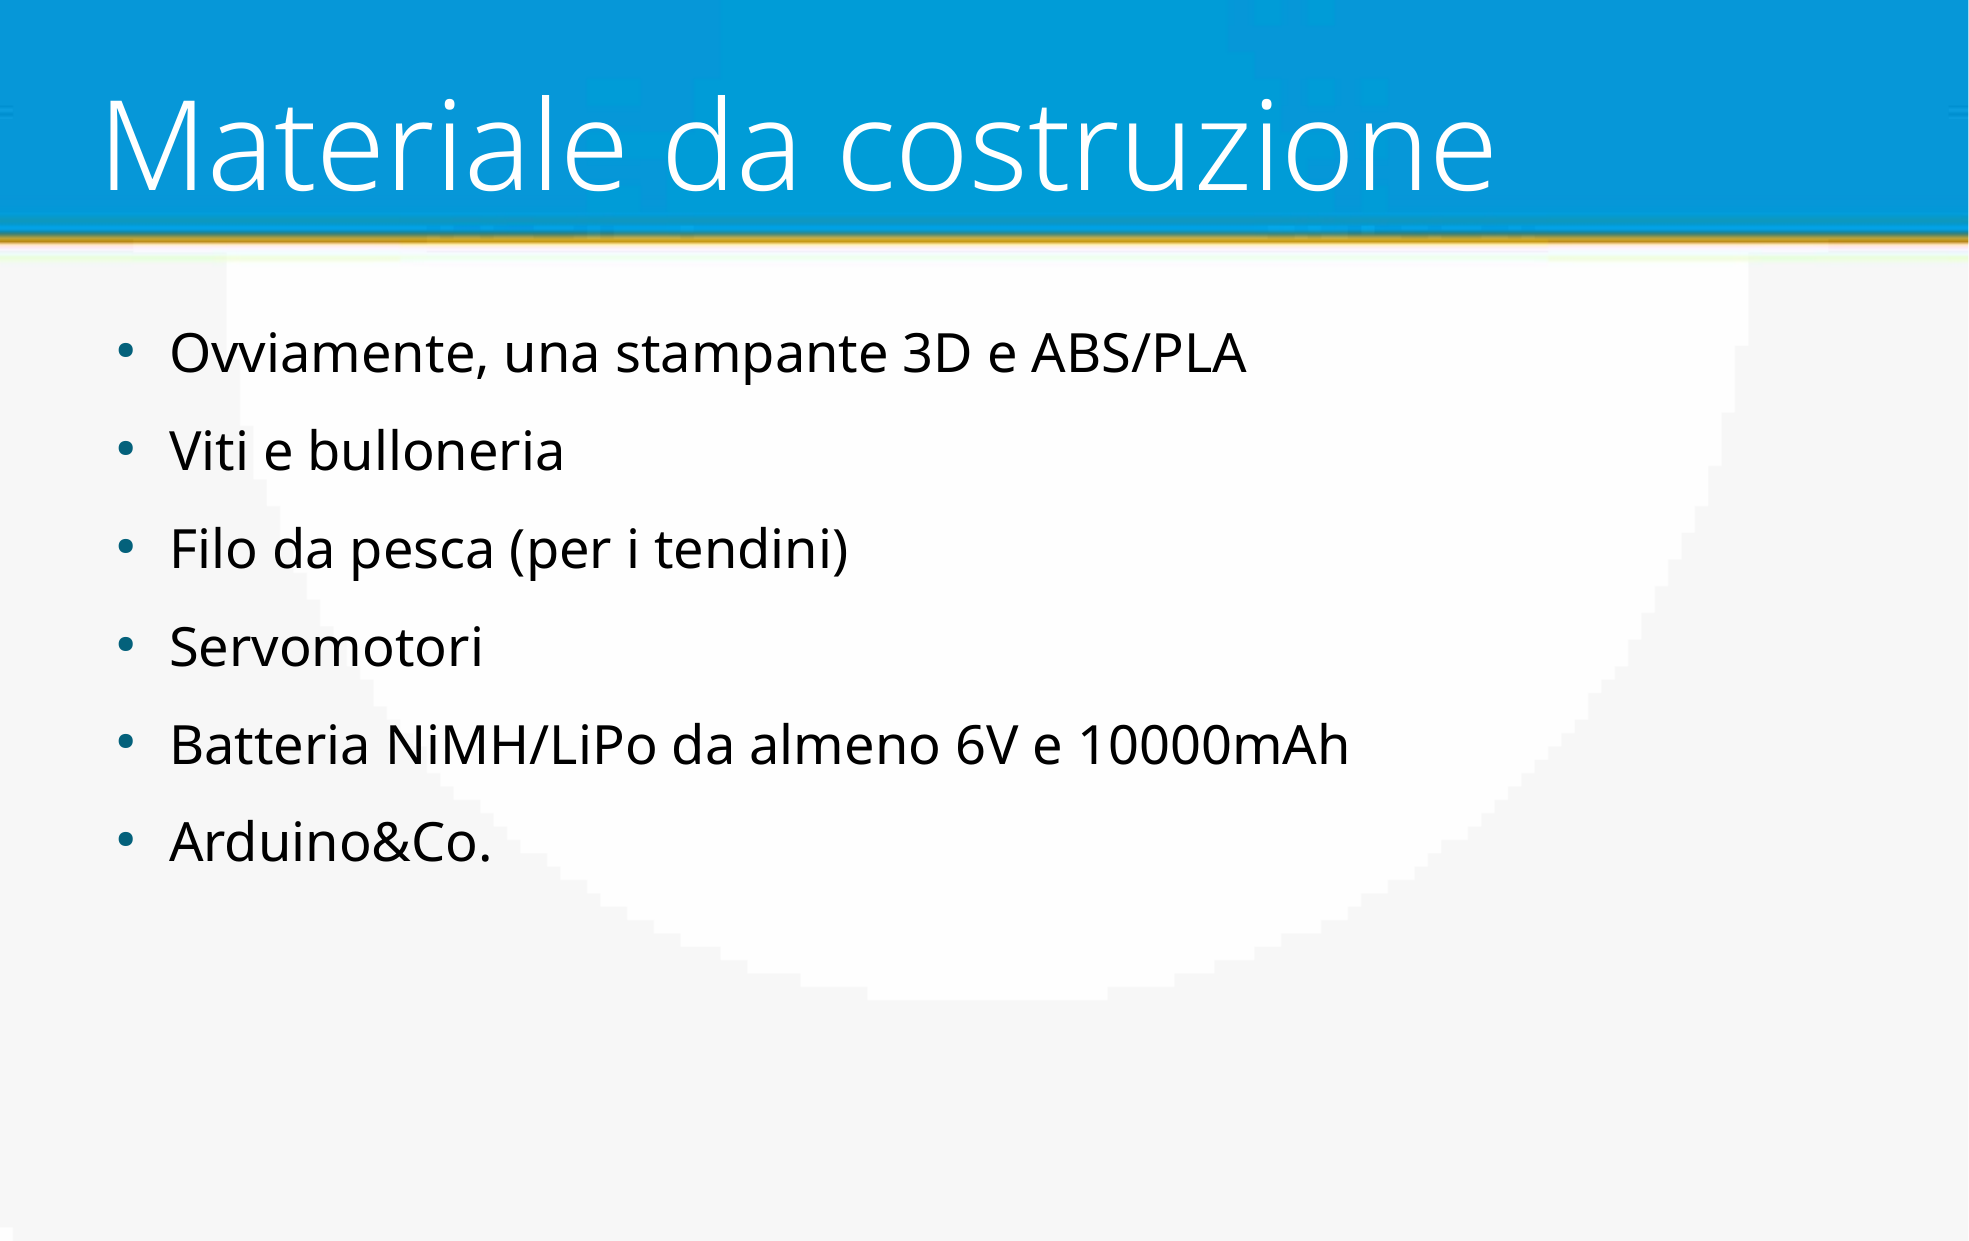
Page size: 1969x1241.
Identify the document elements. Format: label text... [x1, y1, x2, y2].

list Ovviamente, una stampante 3D e ABS/PLA Viti e bulloneria Filo da pesca (per i tendini) Servomotori Batteria NiMH/LiPo da almeno 6V e 10000mAh Arduino&Co. [98, 315, 1861, 1081]
picture [0, 232, 1969, 1241]
title Materiale da costruzione [98, 19, 1870, 227]
